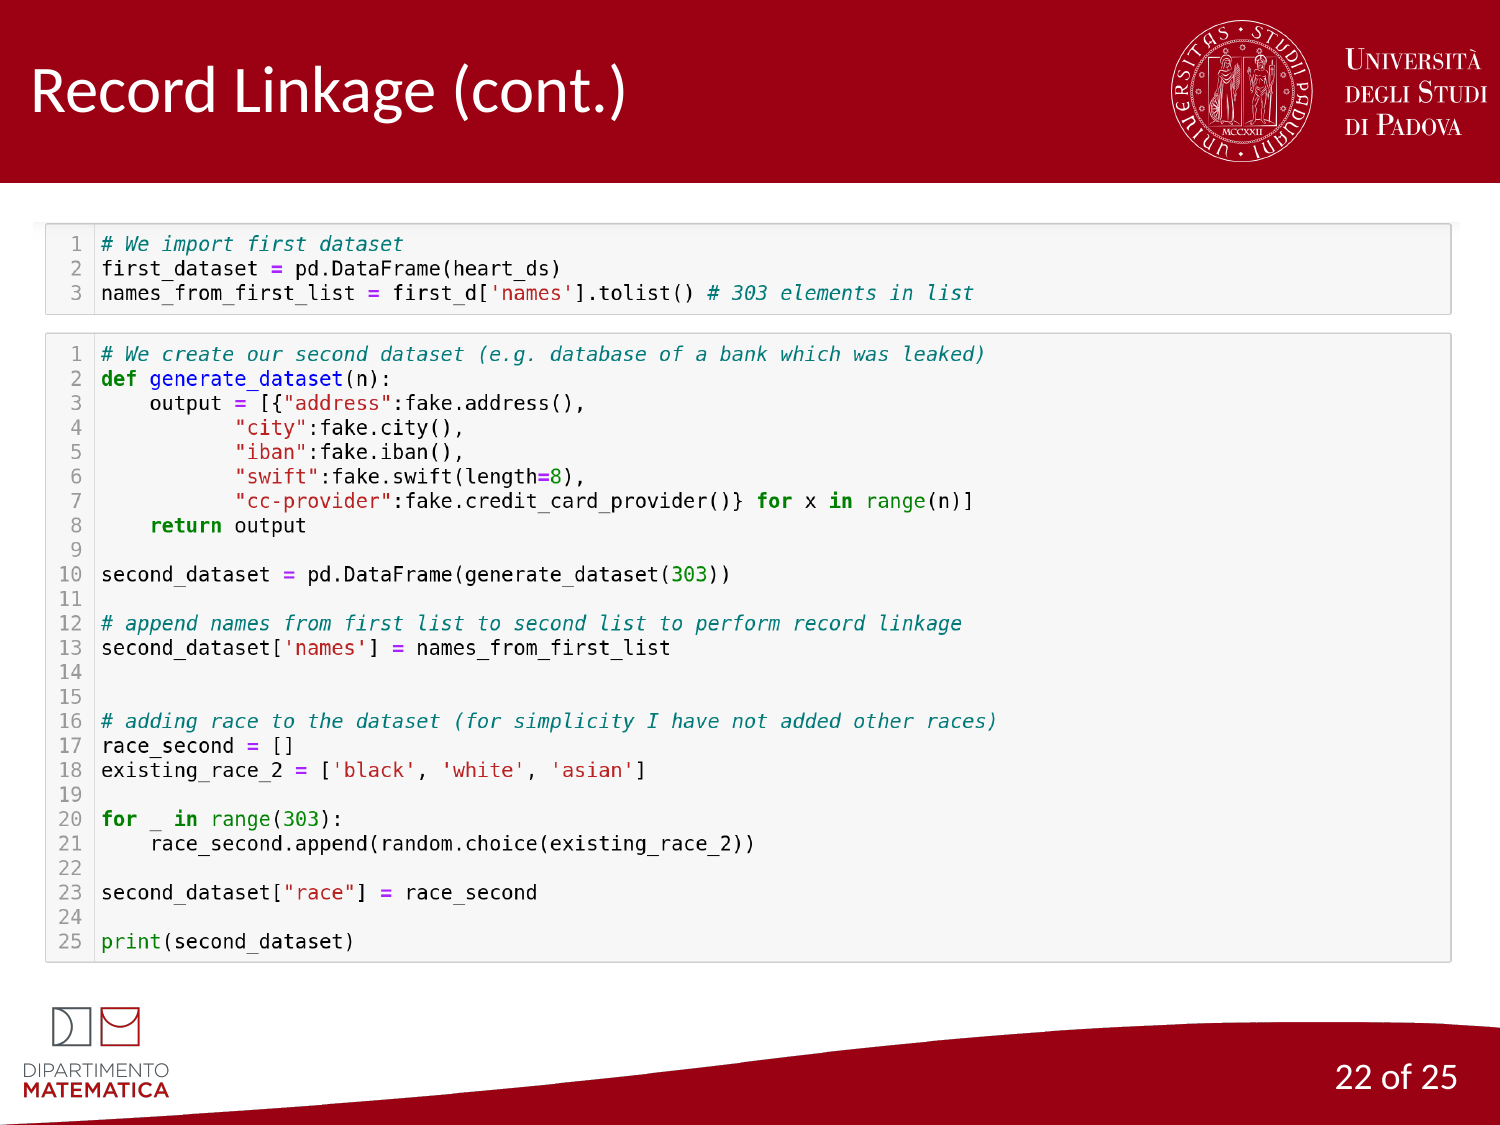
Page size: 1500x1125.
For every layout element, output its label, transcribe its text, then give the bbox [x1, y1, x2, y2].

picture [0, 1007, 1500, 1125]
picture [33, 222, 1460, 969]
title Record Linkage (cont.) [0, 0, 1159, 183]
slide_number <number> of 25 [1136, 1044, 1474, 1104]
picture [1171, 20, 1487, 162]
